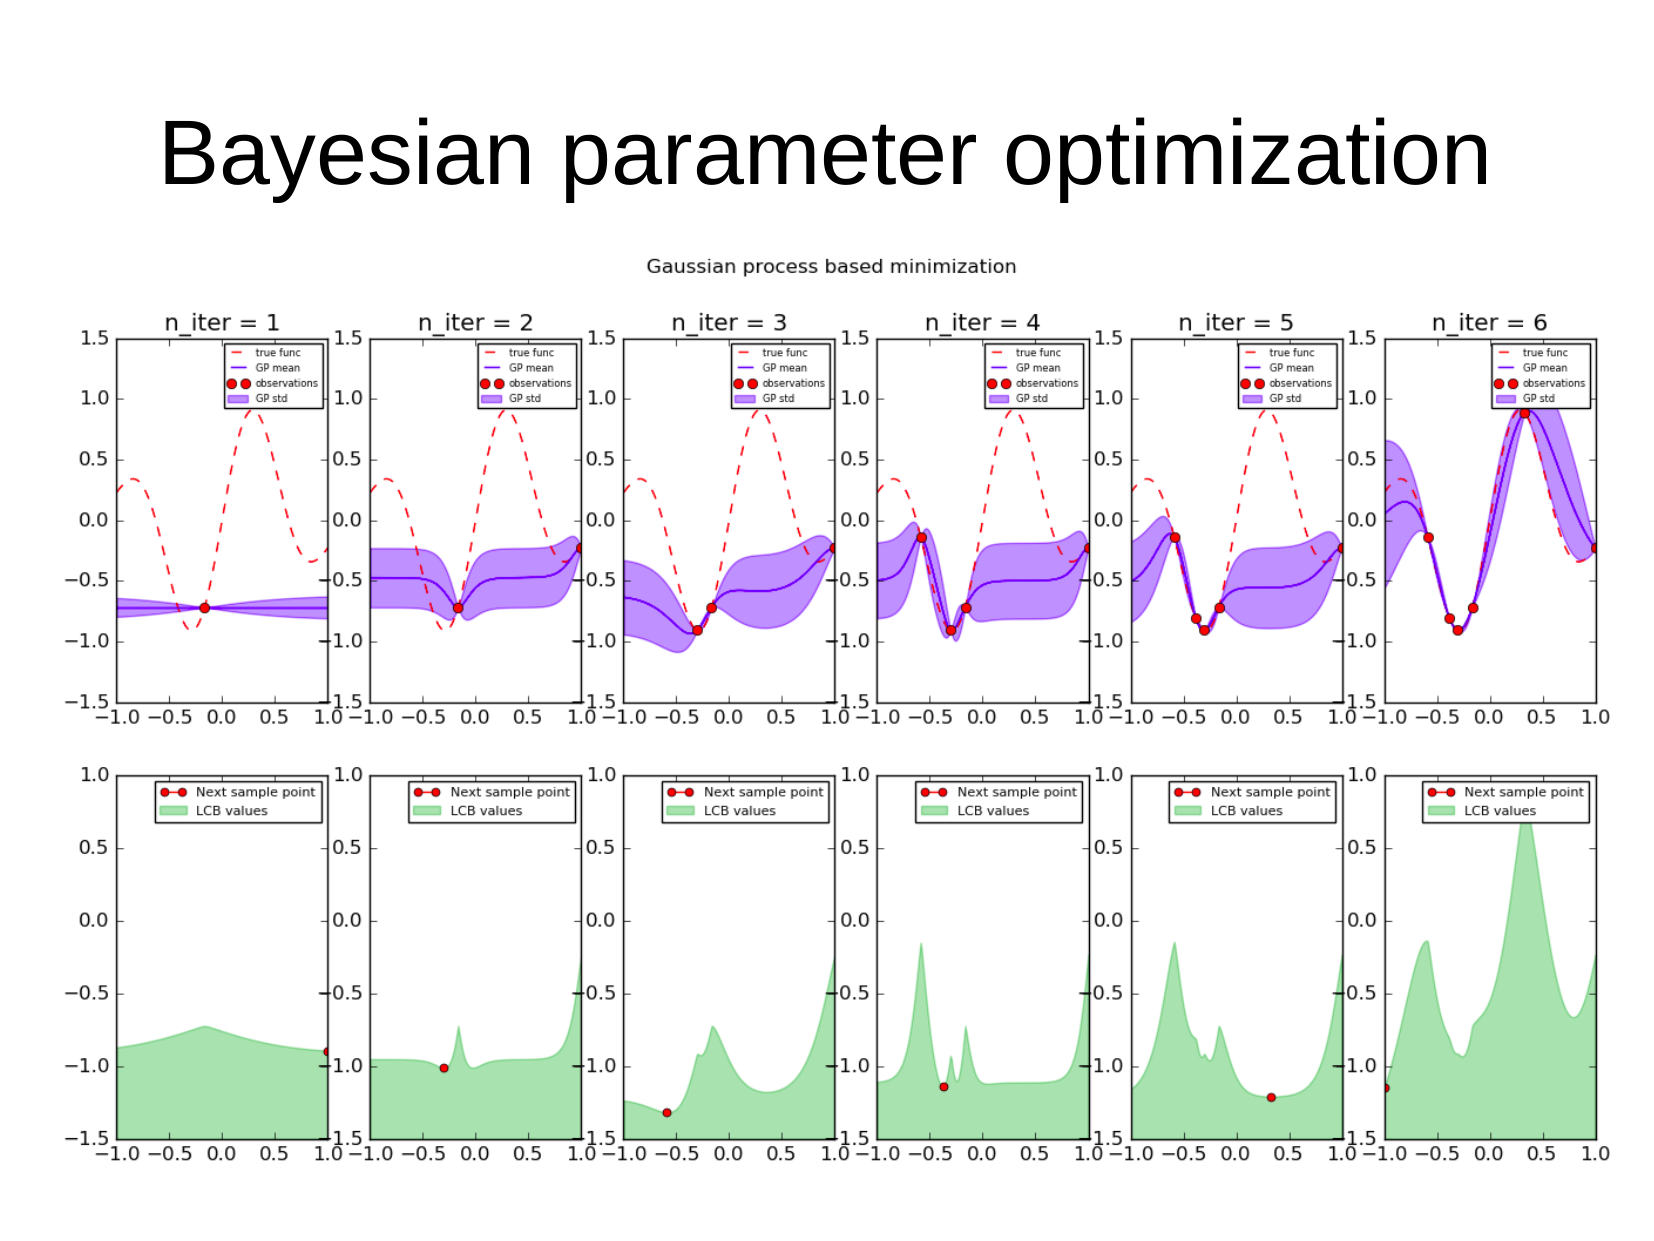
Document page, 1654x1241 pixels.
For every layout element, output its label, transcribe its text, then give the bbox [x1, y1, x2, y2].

picture [0, 239, 1654, 1239]
title Bayesian parameter optimization [82, 49, 1571, 239]
